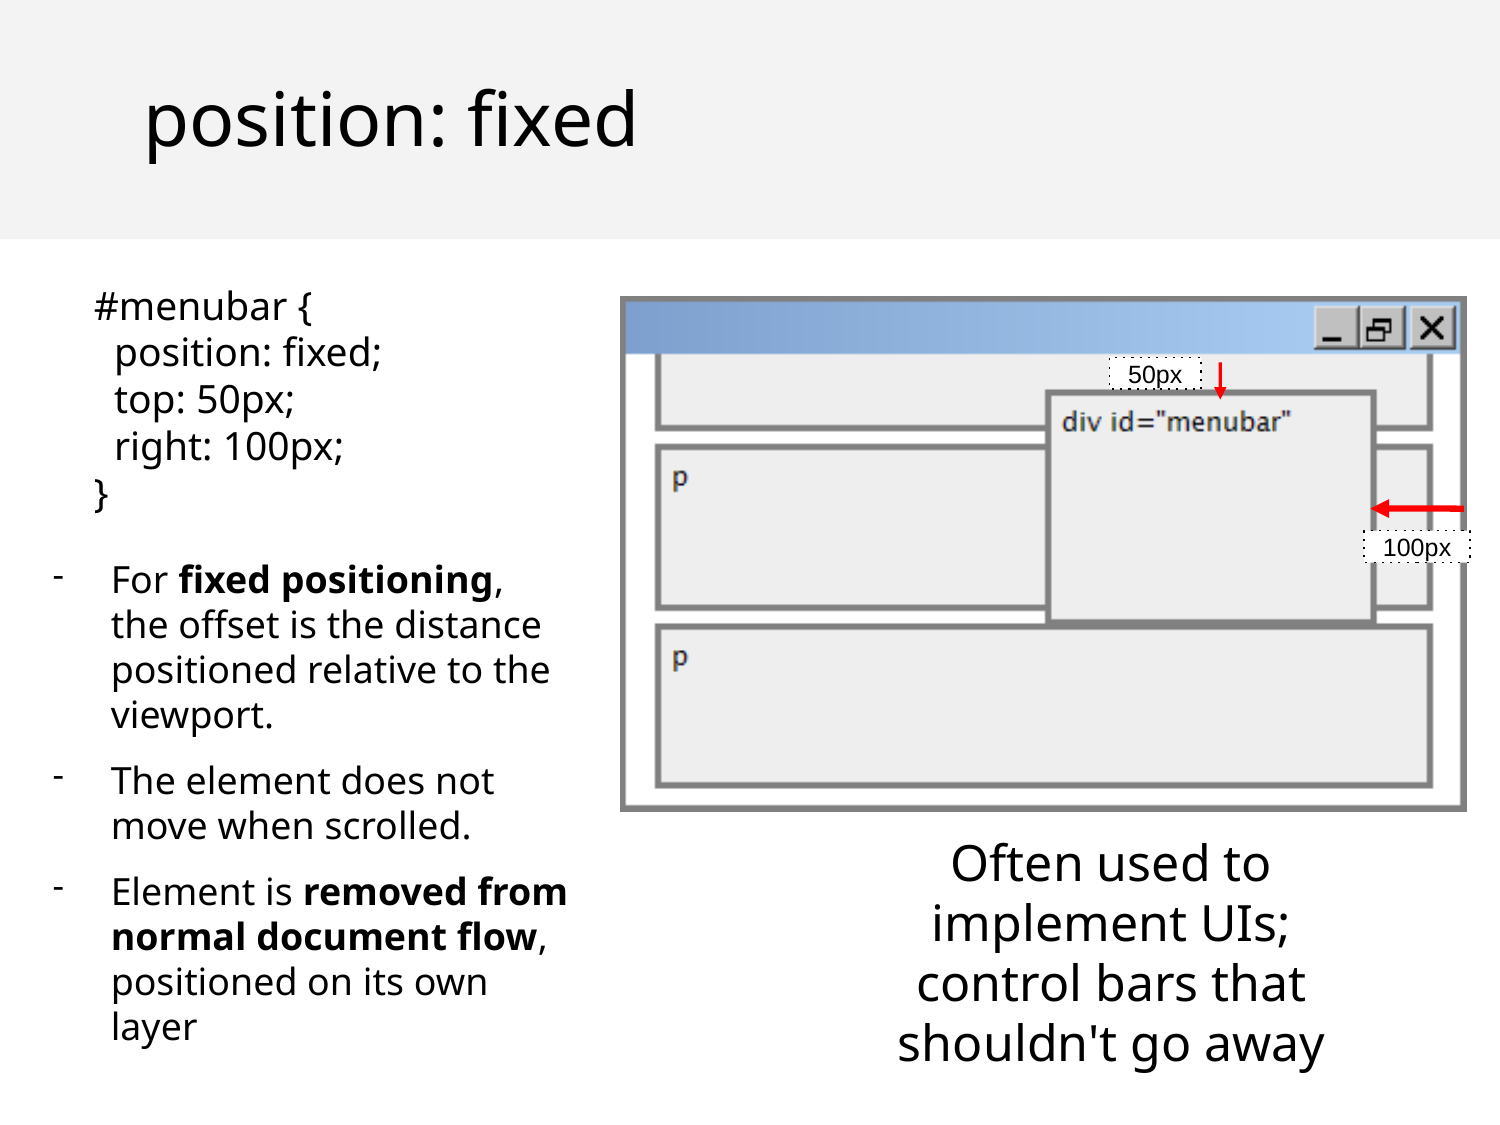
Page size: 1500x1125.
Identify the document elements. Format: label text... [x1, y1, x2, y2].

text_box 50px [1109, 357, 1202, 390]
text_box 100px [1364, 530, 1470, 563]
text_box For fixed positioning, the offset is the distance positioned relative to the viewport. The element does not move when scrolled. Element is removed from normal document flow, positioned on its own layer [29, 549, 576, 886]
title position: fixed [128, 56, 1372, 183]
text_box Often used to implement UIs; control bars that shouldn't go away [838, 824, 1385, 999]
picture [620, 296, 1467, 812]
text_box #menubar { position: fixed; top: 50px; right: 100px; } [87, 274, 515, 507]
